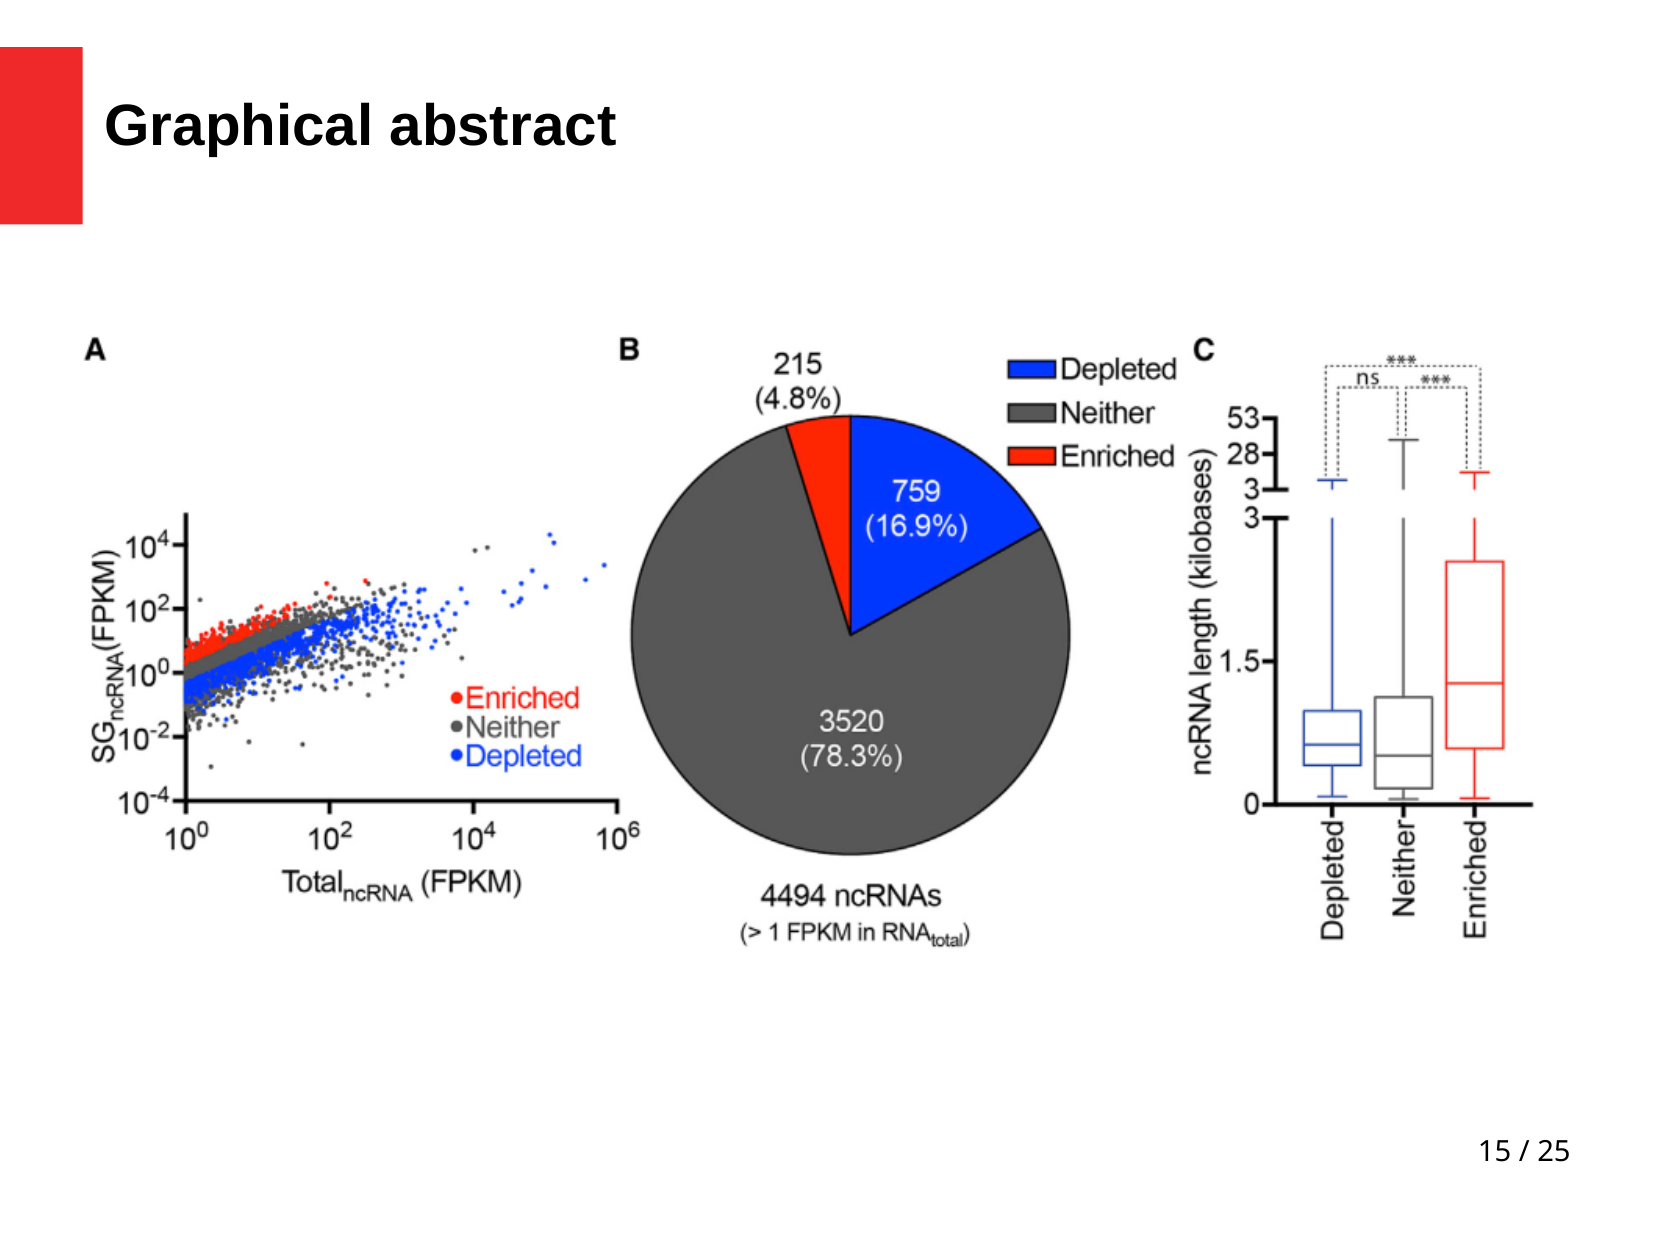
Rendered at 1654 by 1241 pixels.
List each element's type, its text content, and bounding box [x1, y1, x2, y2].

text_box Graphical abstract [90, 85, 1561, 166]
picture [53, 303, 1535, 967]
